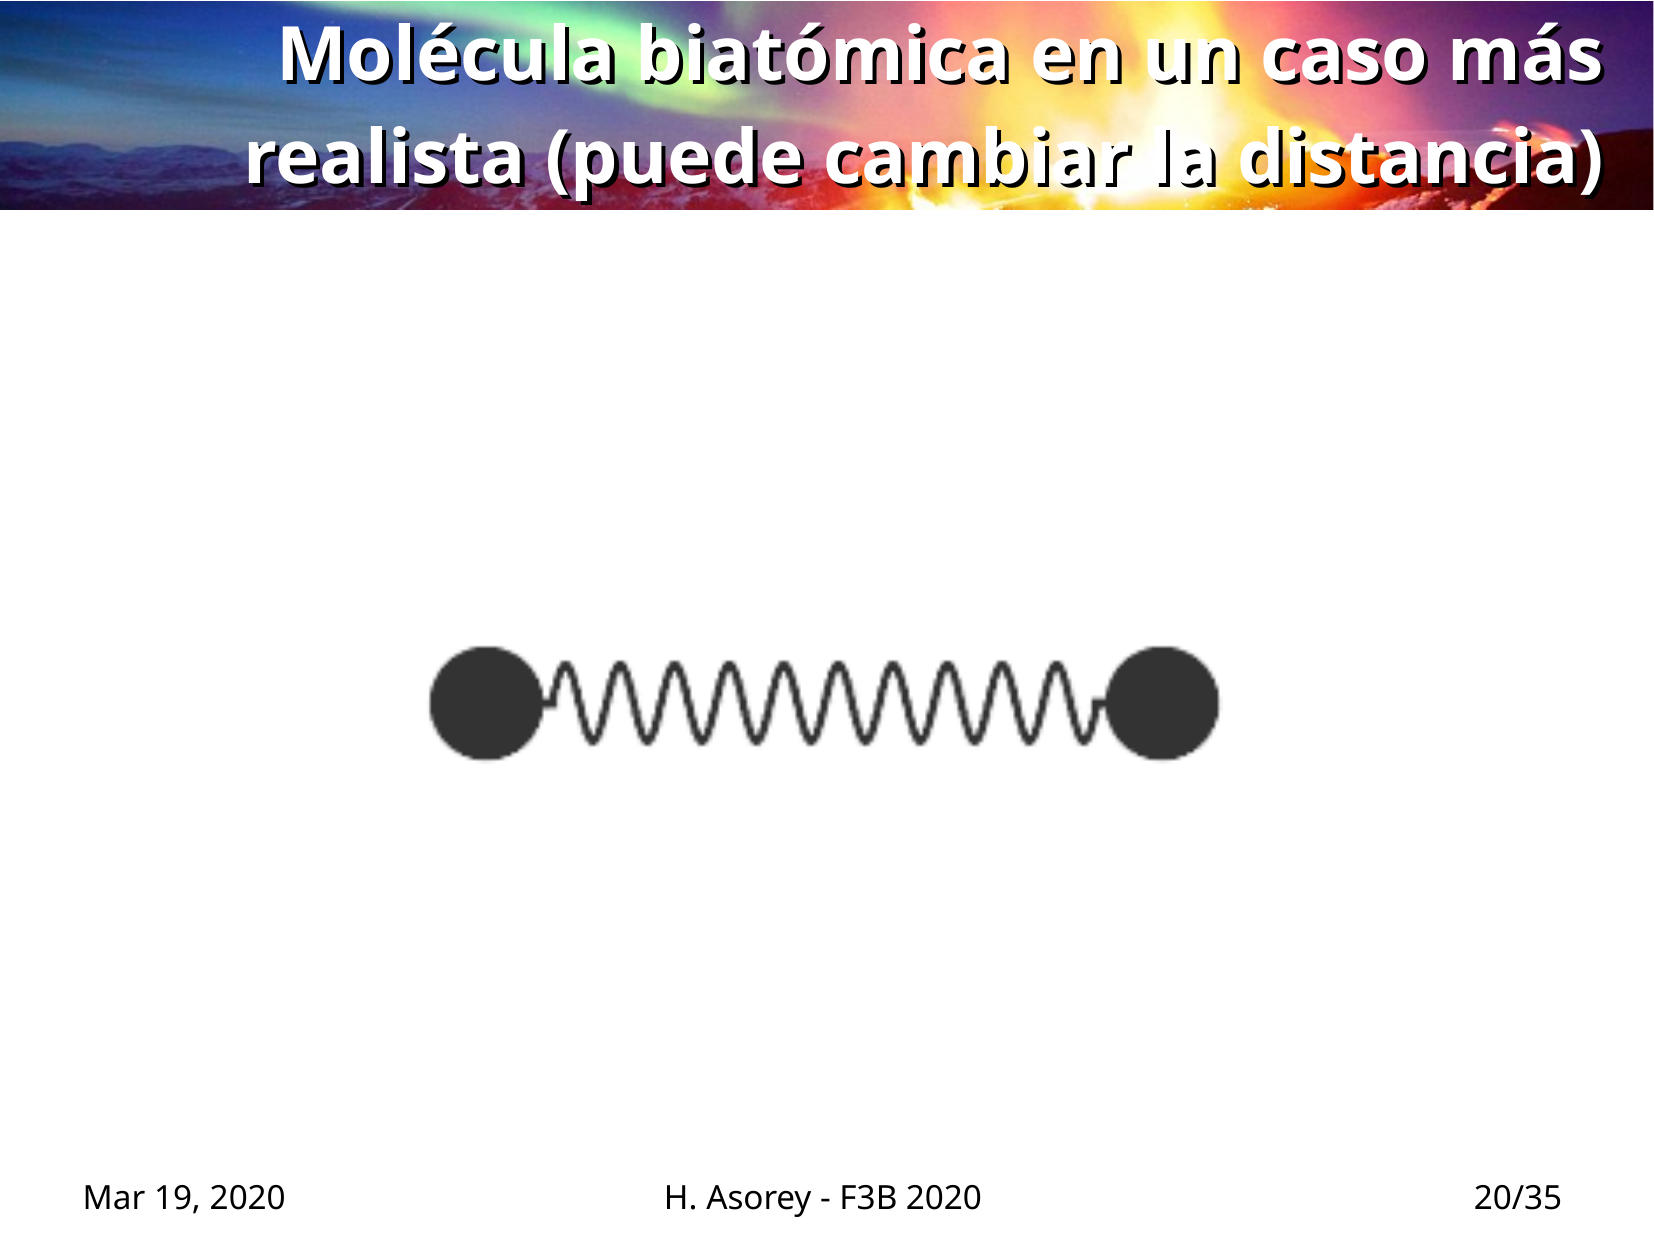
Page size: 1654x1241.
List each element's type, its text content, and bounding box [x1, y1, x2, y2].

picture [375, 254, 1276, 1156]
title Molécula biatómica en un caso más realista (puede cambiar la distancia) [45, 11, 1606, 195]
picture [0, 1, 1654, 210]
